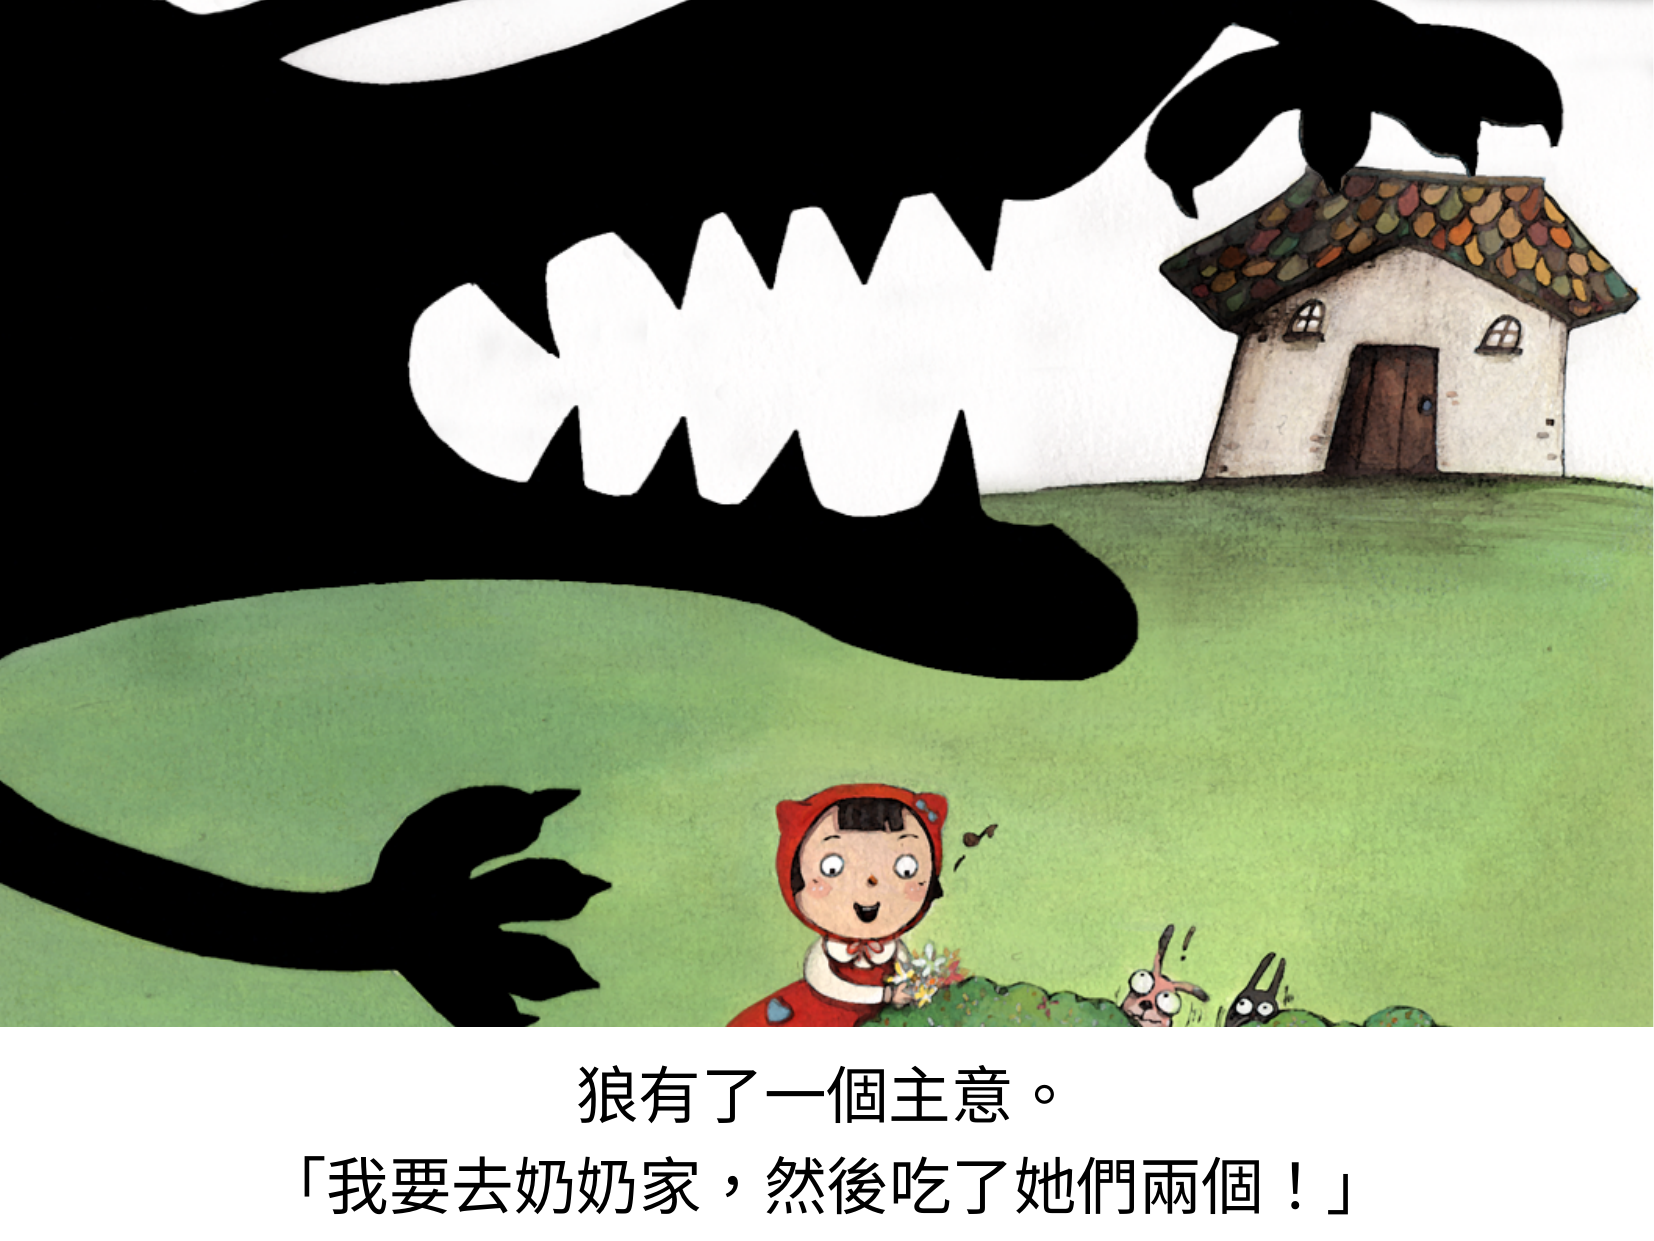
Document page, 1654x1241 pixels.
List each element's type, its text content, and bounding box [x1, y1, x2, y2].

text_box [0, 1027, 1654, 1241]
title 狼有了一個主意。 「我要去奶奶家，然後吃了她們兩個！」 [82, 1033, 1571, 1241]
picture [0, 0, 1654, 1027]
